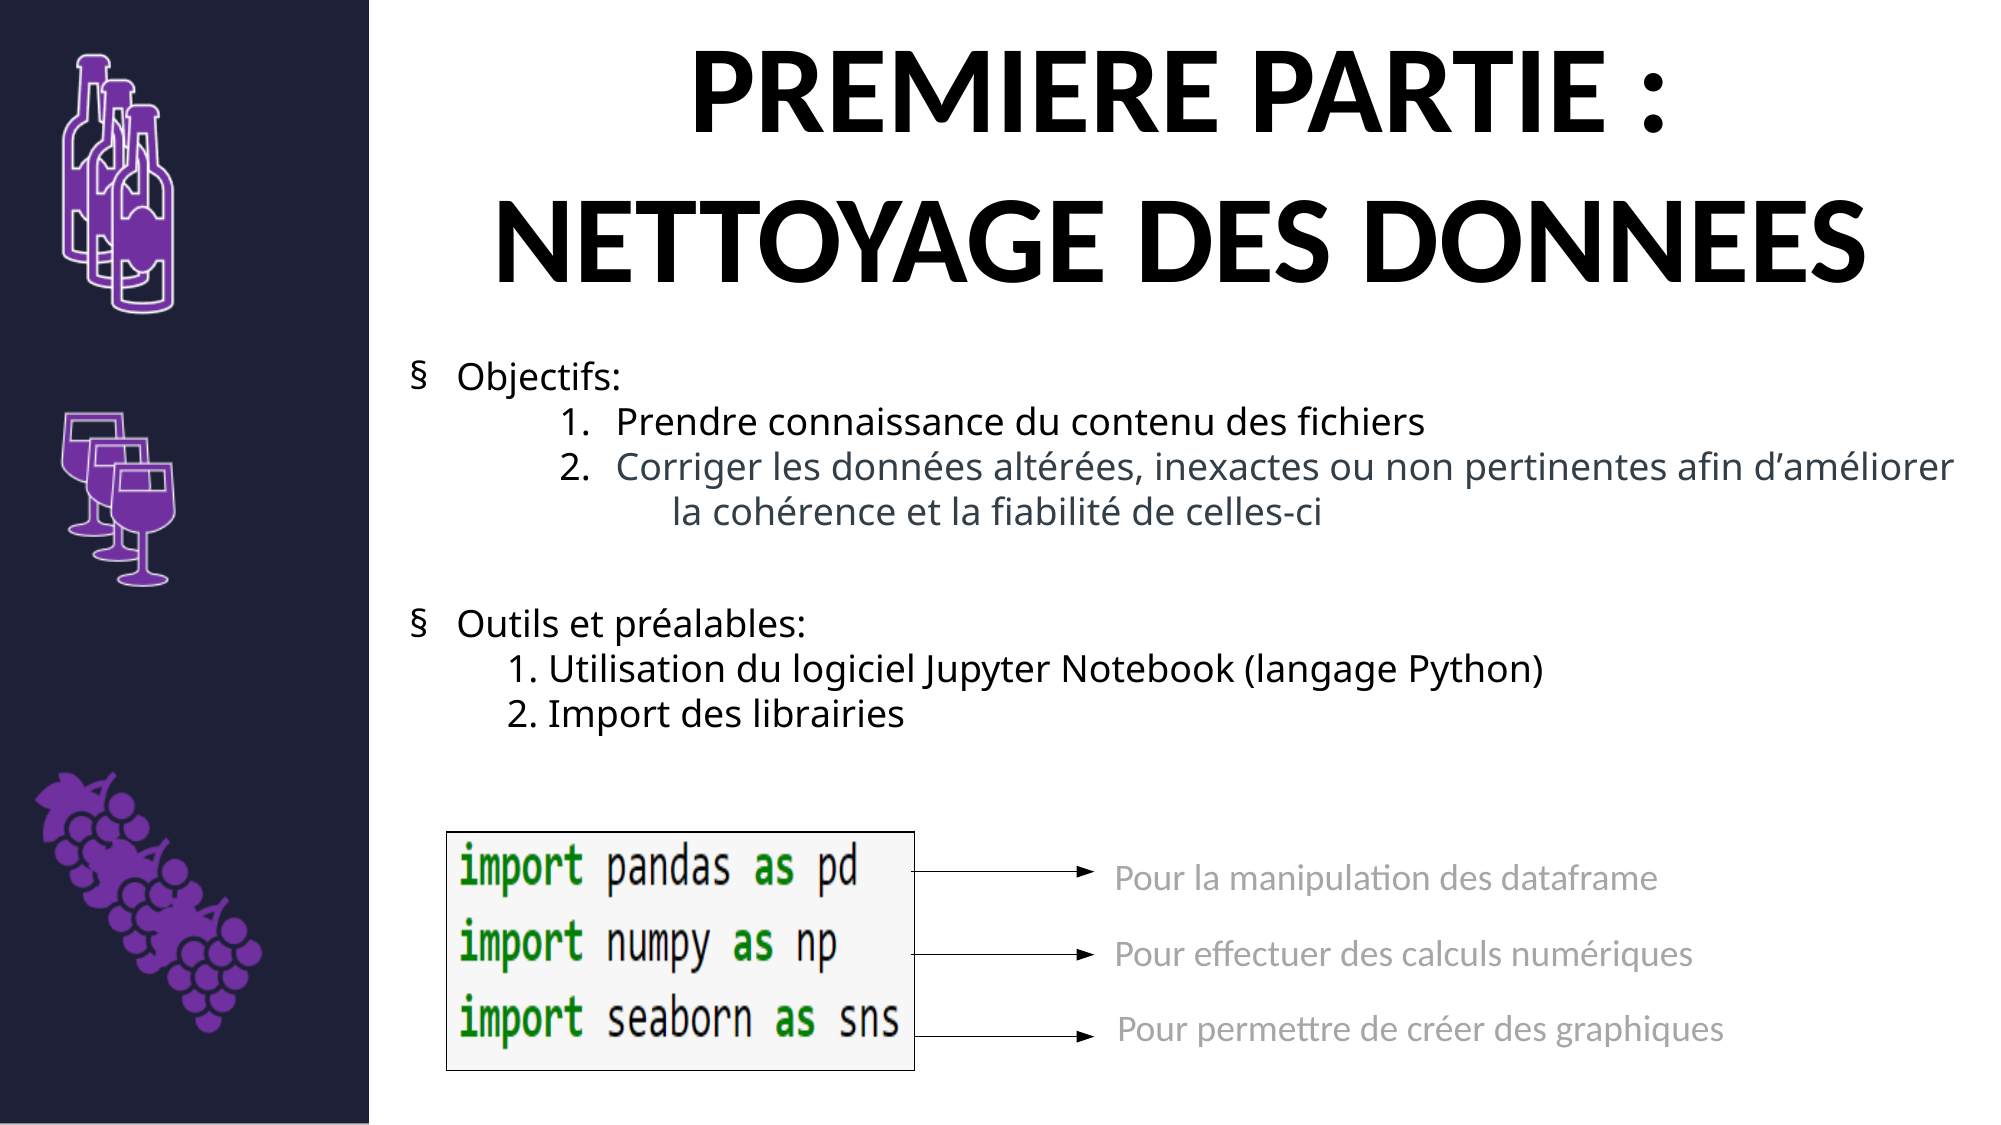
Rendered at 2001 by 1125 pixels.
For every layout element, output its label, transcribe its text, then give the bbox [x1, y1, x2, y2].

text_box Pour permettre de créer des graphiques [1102, 996, 1815, 1058]
text_box Pour la manipulation des dataframe [1099, 845, 1689, 906]
text_box PREMIERE PARTIE : NETTOYAGE DES DONNEES [431, 0, 1930, 319]
picture [0, 0, 369, 1125]
picture [447, 833, 914, 1070]
text_box Pour effectuer des calculs numériques [1099, 921, 1818, 982]
text_box Outils et préalables: 1. Utilisation du logiciel Jupyter Notebook (langage Python) 2. Import des librairies [394, 592, 2000, 745]
text_box Objectifs: Prendre connaissance du contenu des fichiers Corriger les données altérées, inexactes ou non pertinentes afin d’améliorer la cohérence et la fiabilité de celles-ci [394, 345, 2000, 543]
